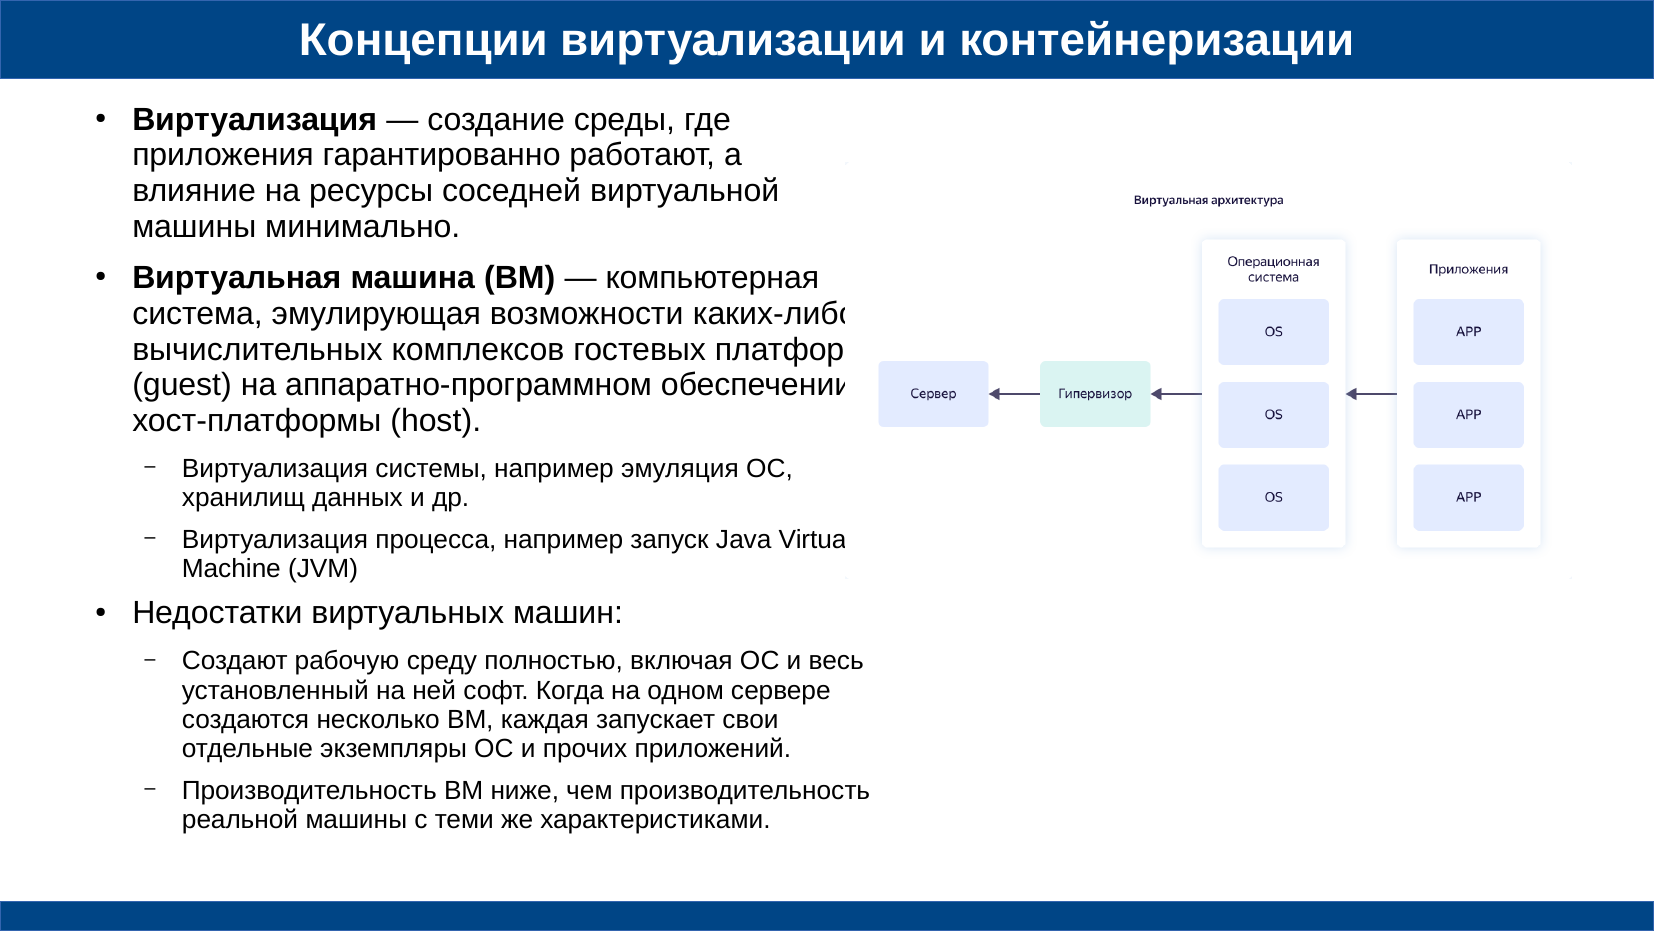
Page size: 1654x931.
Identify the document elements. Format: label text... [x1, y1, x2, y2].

picture [845, 101, 1572, 641]
title Концепции виртуализации и контейнеризации [0, 0, 1654, 79]
list Виртуализация — создание среды, где приложения гарантированно работают, а влияние на ресурсы соседней виртуальной машины минимально. Виртуальная машина (ВМ) — компьютерная система, эмулирующая возможности каких-либо вычислительных комплексов гостевых платформ (guest) на аппаратно-программном обеспечении хост-платформы (host). Виртуализация системы, например эмуляция ОС, хранилищ данных и др. Виртуализация процесса, например запуск Java Virtual Machine (JVM) Недостатки виртуальных машин: Создают рабочую среду полностью, включая ОС и весь установленный на ней софт. Когда на одном сервере создаются несколько ВМ, каждая запускает свои отдельные экземпляры ОС и прочих приложений. Производительность ВМ ниже, чем производительность реальной машины с теми же характеристиками. [82, 101, 871, 886]
